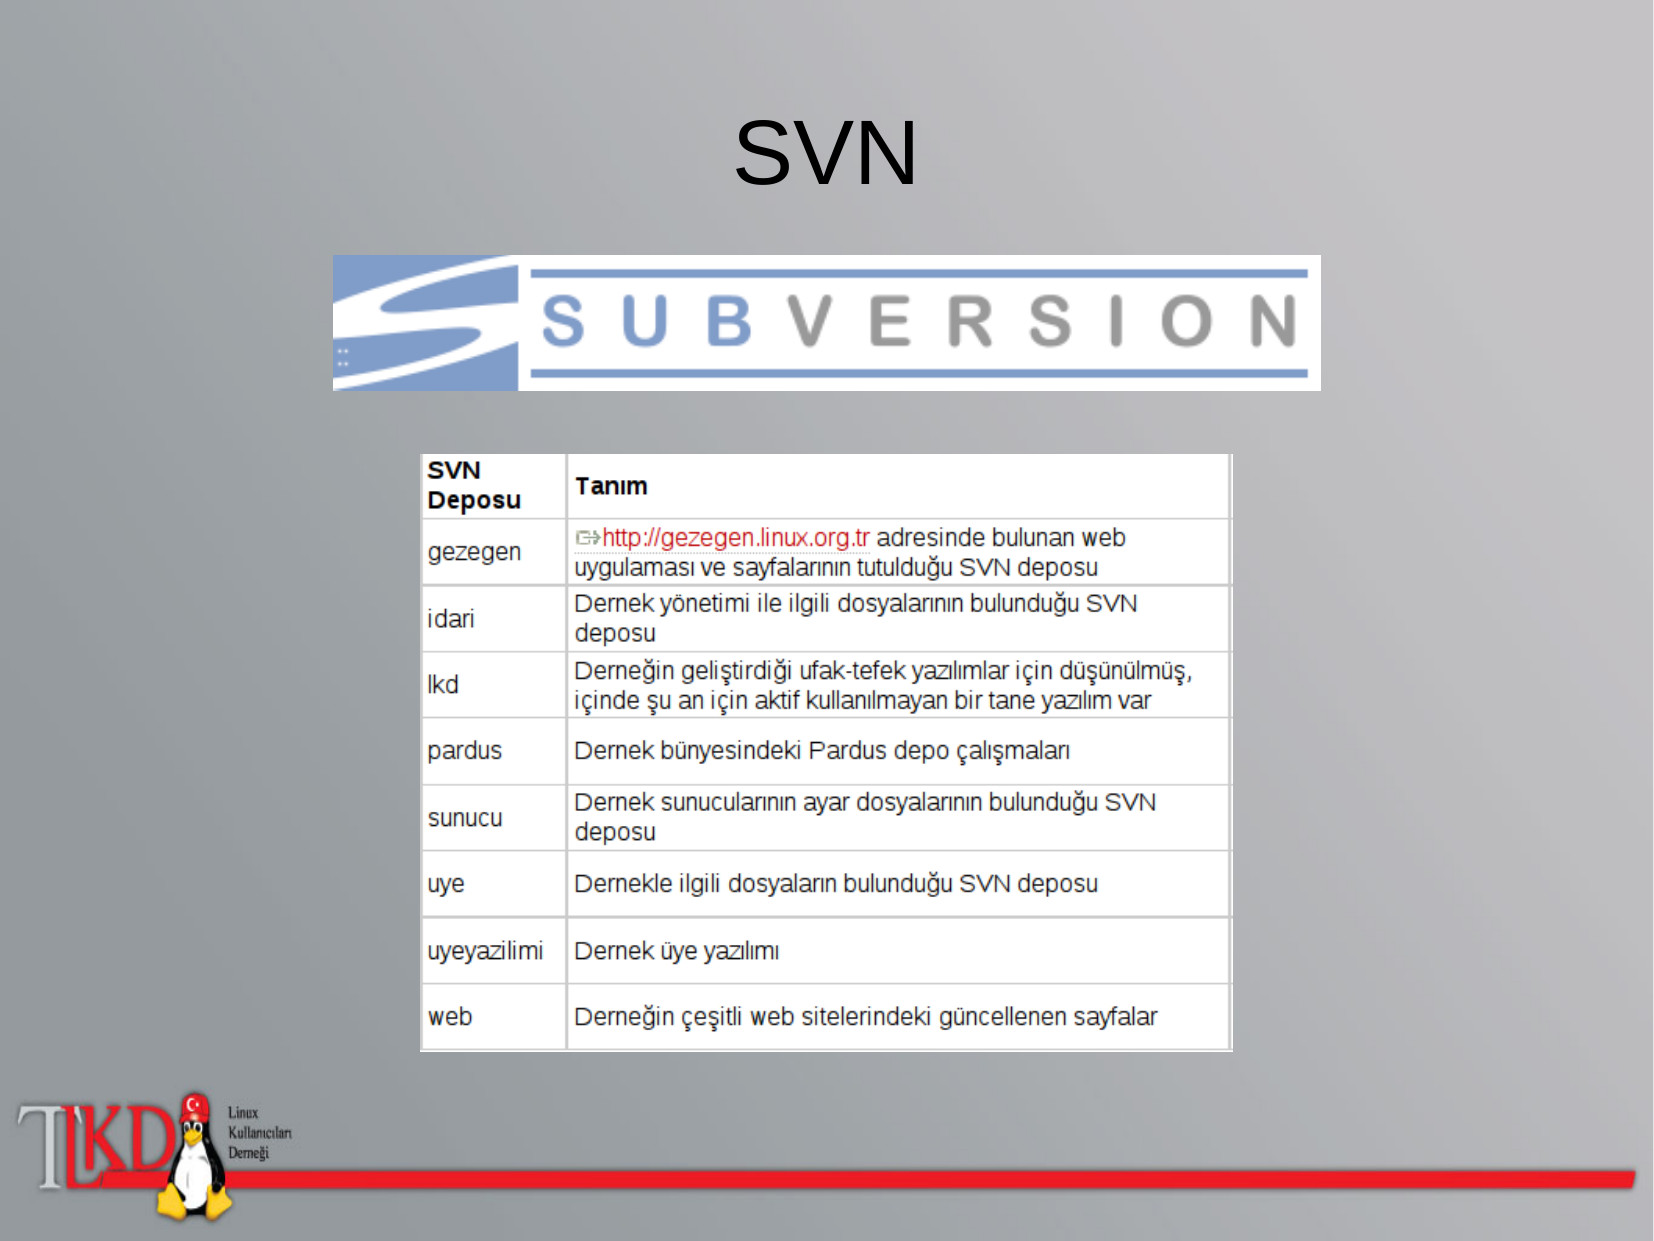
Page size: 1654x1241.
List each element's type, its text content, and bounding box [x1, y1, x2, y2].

title SVN [82, 49, 1571, 257]
picture [0, 0, 1654, 1241]
